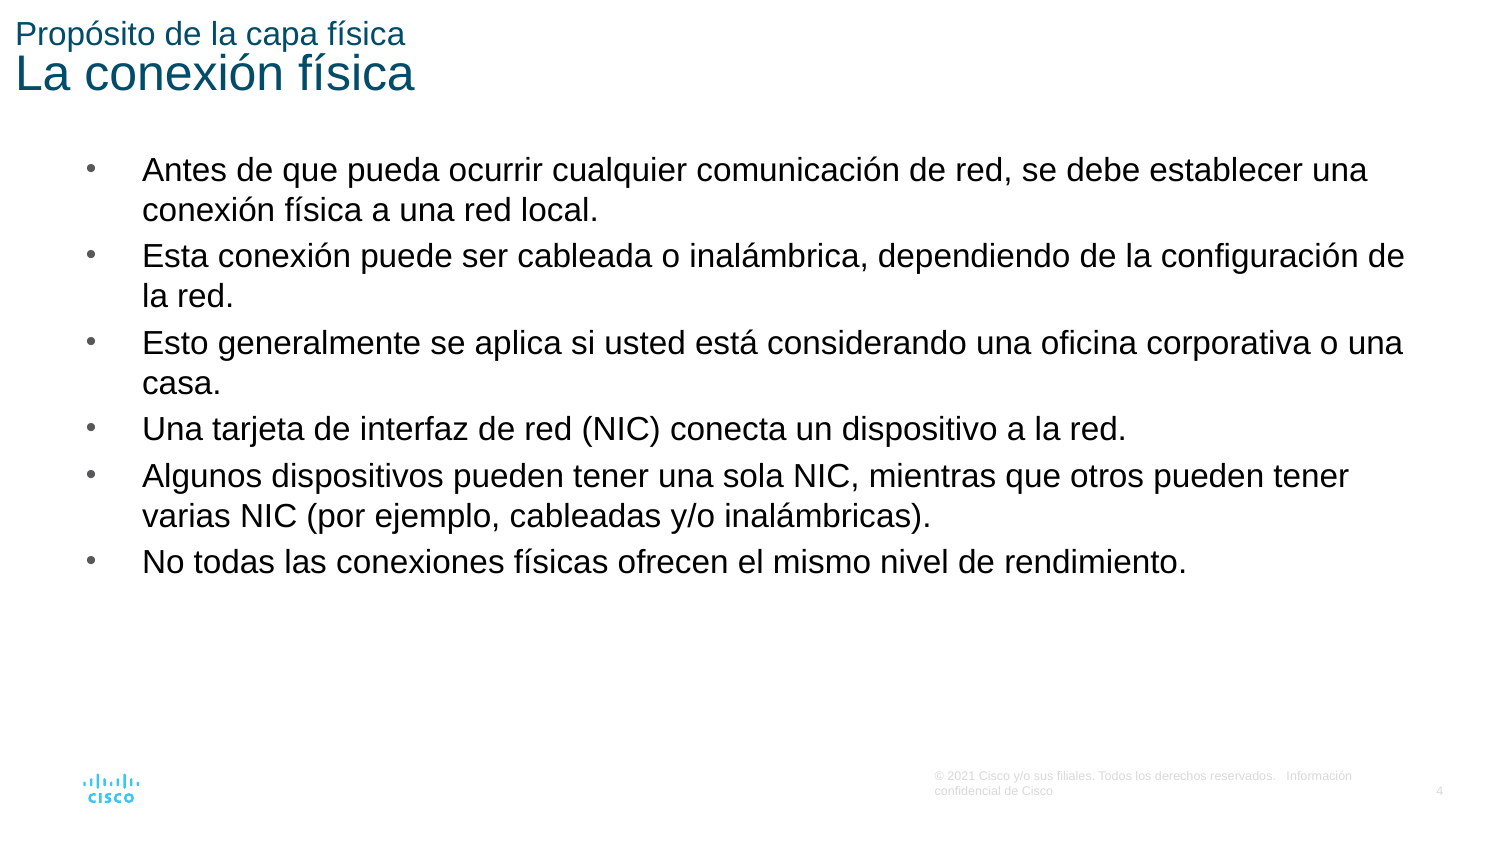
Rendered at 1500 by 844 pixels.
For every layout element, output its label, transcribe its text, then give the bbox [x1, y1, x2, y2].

title Propósito de la capa física La conexión física [0, 0, 1369, 121]
list Antes de que pueda ocurrir cualquier comunicación de red, se debe establecer una conexión física a una red local. Esta conexión puede ser cableada o inalámbrica, dependiendo de la configuración de la red. Esto generalmente se aplica si usted está considerando una oficina corporativa o una casa. Una tarjeta de interfaz de red (NIC) conecta un dispositivo a la red. Algunos dispositivos pueden tener una sola NIC, mientras que otros pueden tener varias NIC (por ejemplo, cableadas y/o inalámbricas). No todas las conexiones físicas ofrecen el mismo nivel de rendimiento. [70, 140, 1430, 645]
